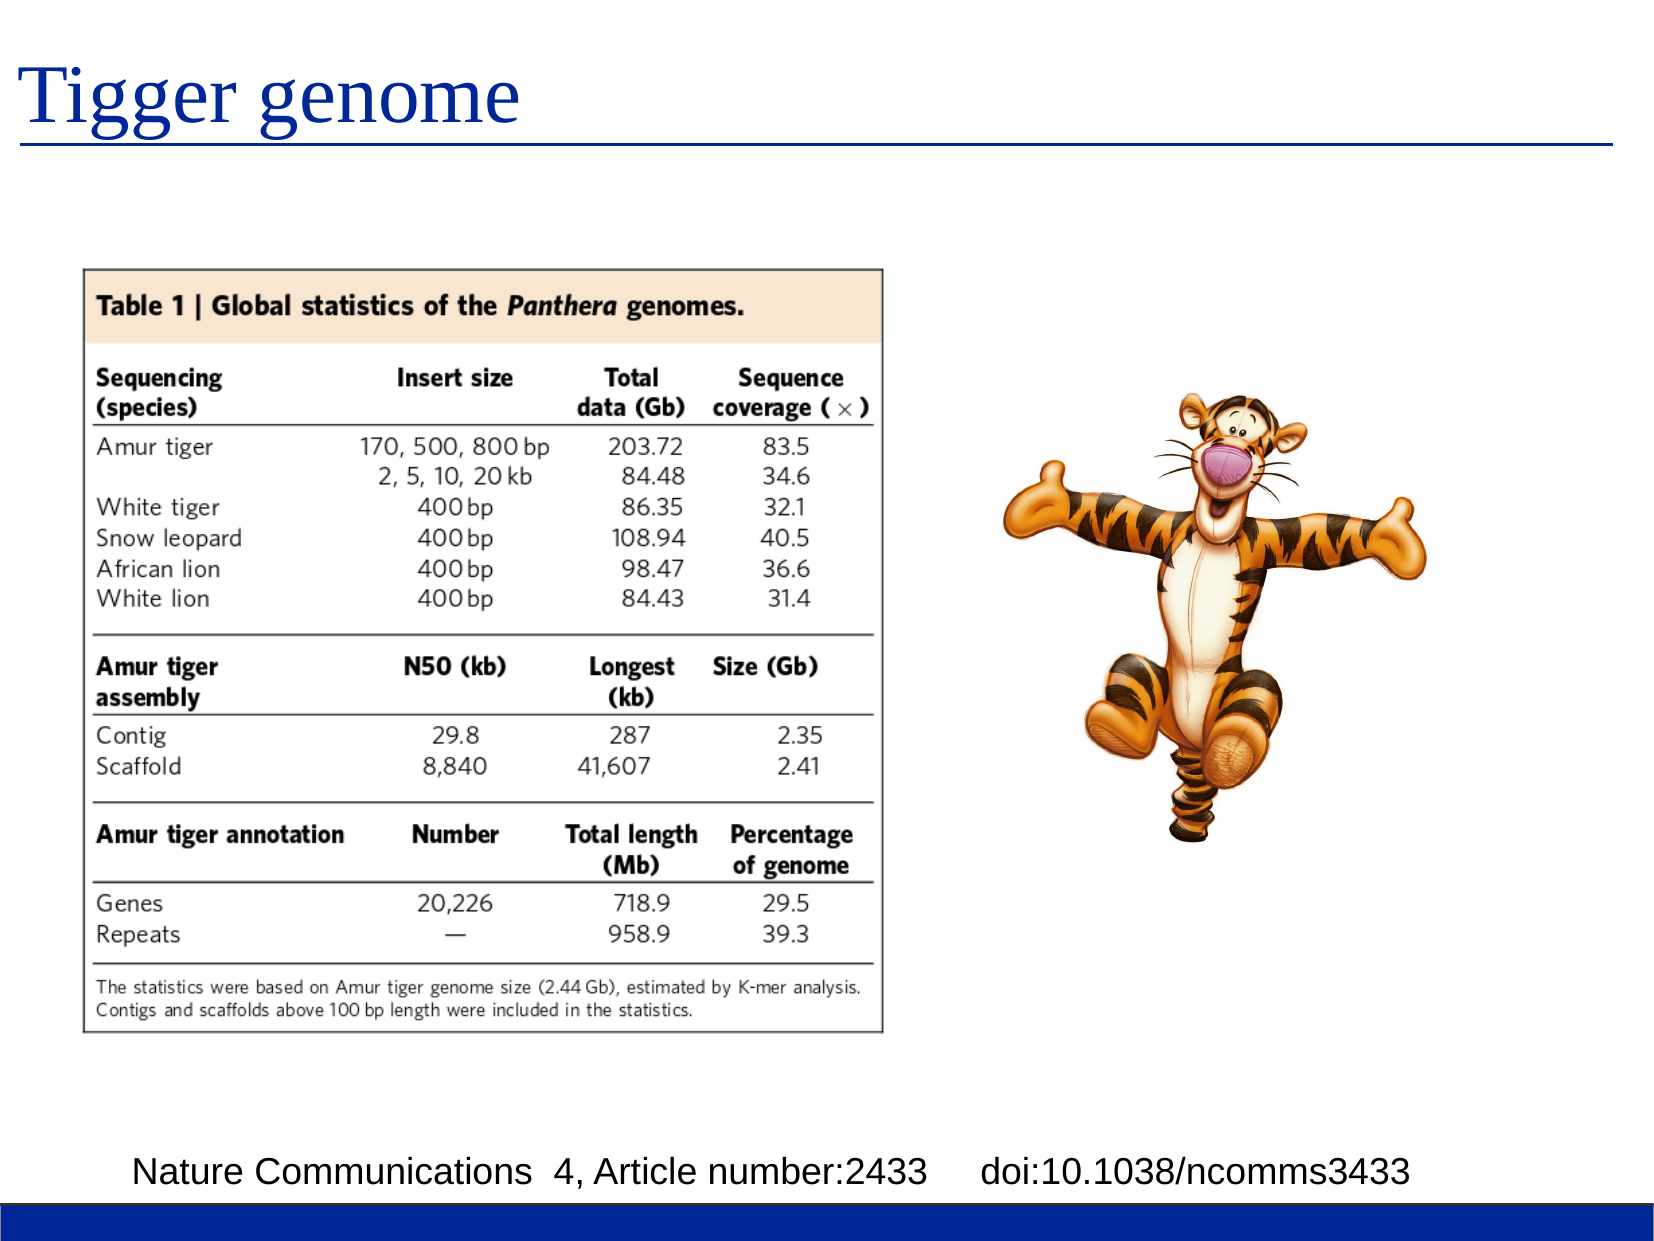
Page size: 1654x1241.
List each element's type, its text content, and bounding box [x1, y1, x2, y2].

picture [73, 259, 901, 1051]
title Tigger genome [17, 0, 1589, 198]
text_box Nature Communications 4, Article number:2433 doi:10.1038/ncomms3433 [75, 1143, 1613, 1201]
picture [975, 374, 1448, 848]
